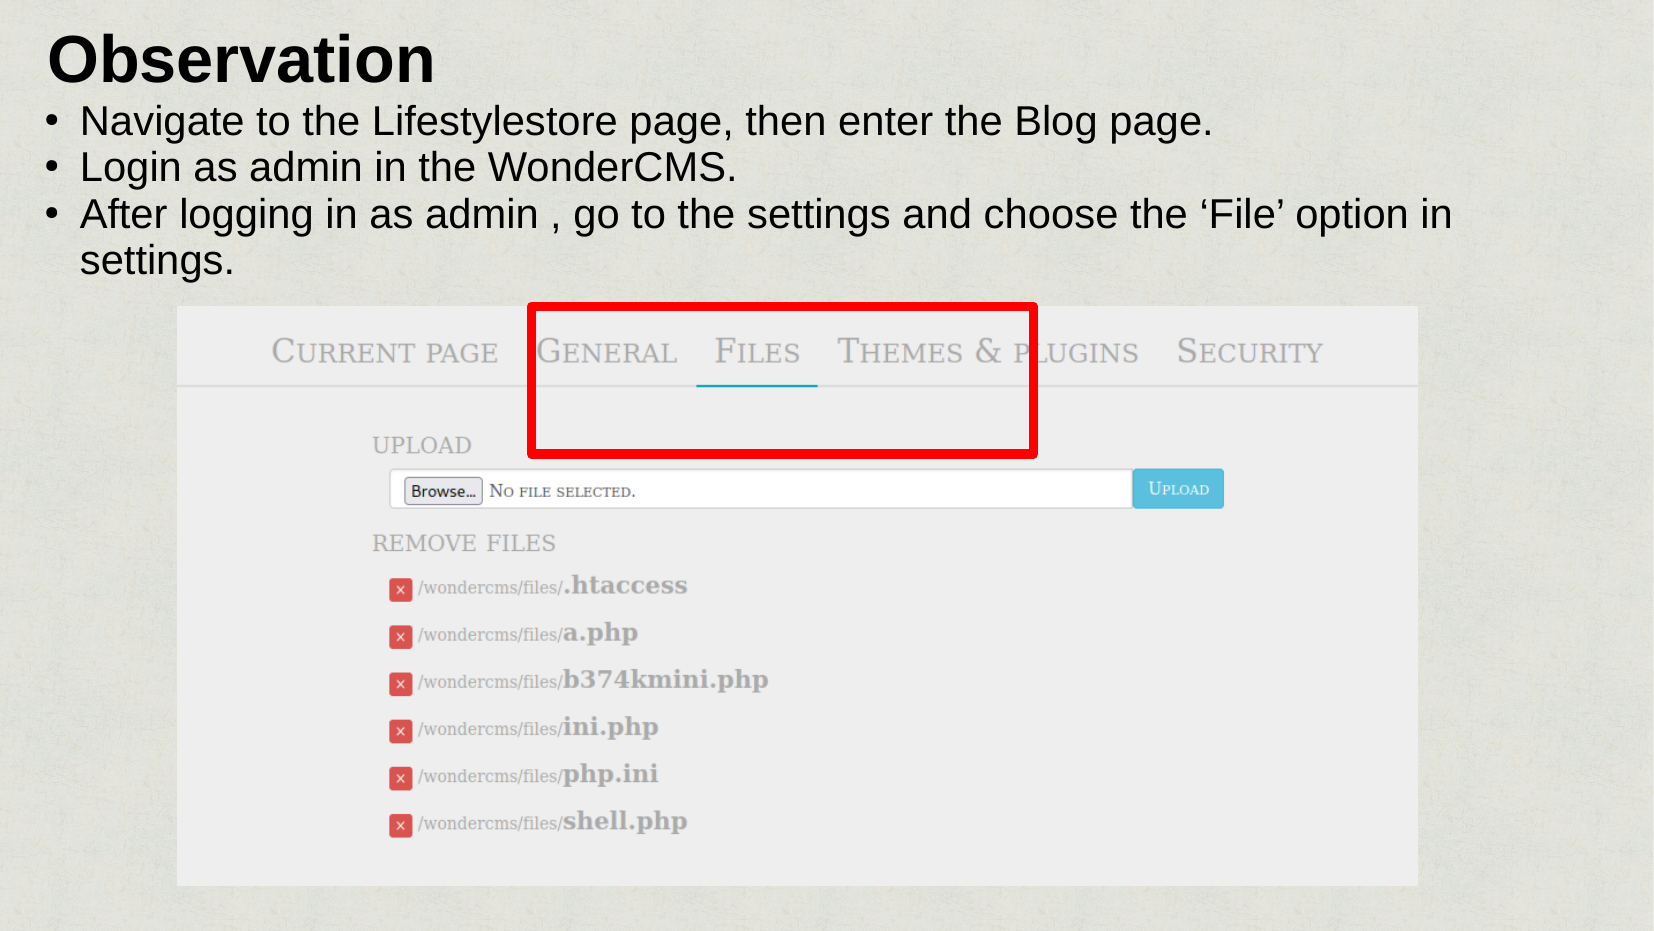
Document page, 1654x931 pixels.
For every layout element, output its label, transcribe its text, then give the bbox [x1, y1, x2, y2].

picture [0, 0, 1654, 931]
picture [536, 311, 1029, 449]
title Observation [47, 0, 1536, 119]
text_box Navigate to the Lifestylestore page, then enter the Blog page. Login as admin in the WonderCMS. After logging in as admin , go to the settings and choose the ‘File’ option in settings. [29, 43, 1506, 384]
